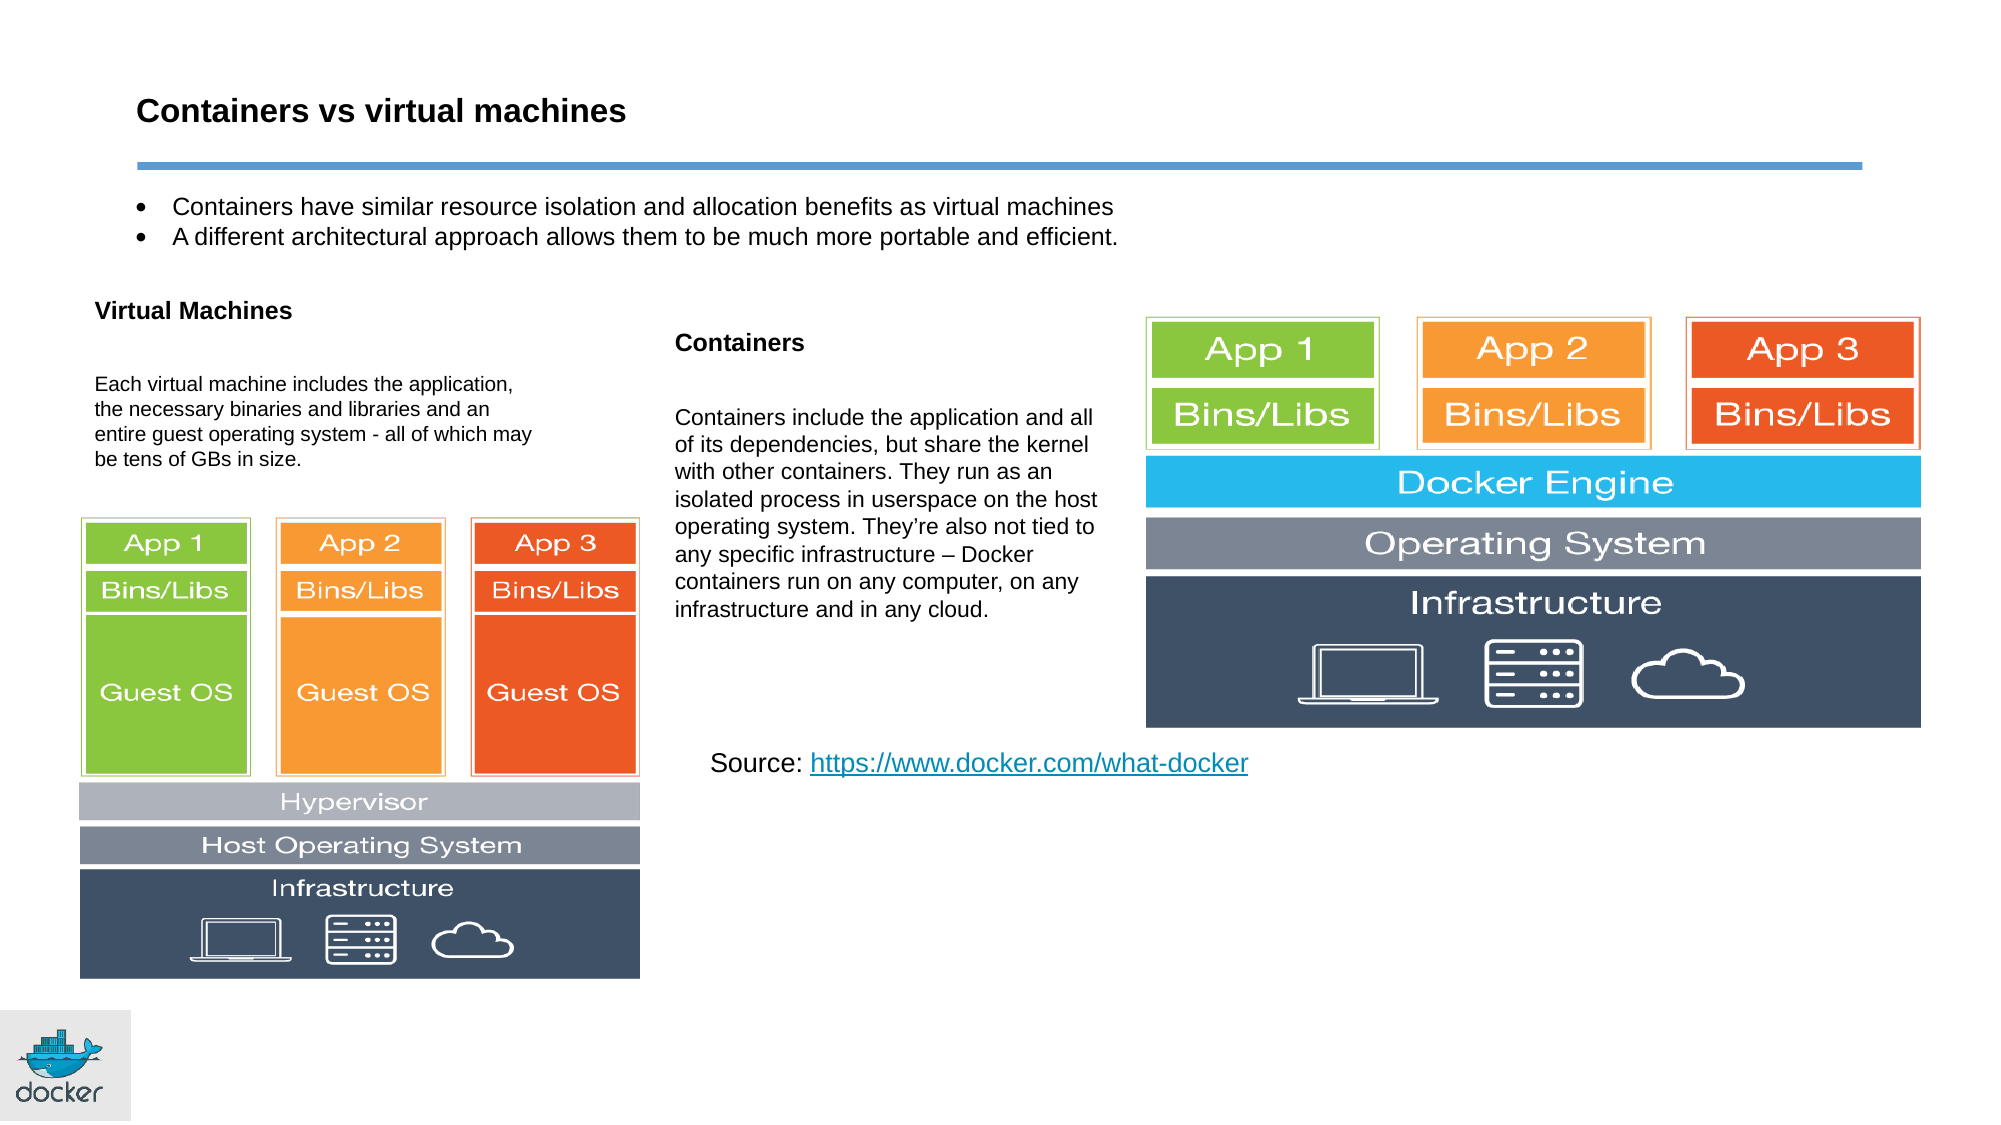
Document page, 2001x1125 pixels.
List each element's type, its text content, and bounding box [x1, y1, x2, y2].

text_box Containers Containers include the application and all of its dependencies, but share the kernel with other containers. They run as an isolated process in userspace on the host operating system. They’re also not tied to any specific infrastructure – Docker containers run on any computer, on any infrastructure and in any cloud. [660, 319, 1121, 739]
picture [1145, 316, 1921, 728]
picture [79, 517, 640, 979]
text_box Source: https://www.docker.com/what-docker [695, 738, 1453, 786]
text_box Virtual Machines Each virtual machine includes the application, the necessary binaries and libraries and an entire guest operating system - all of which may be tens of GBs in size. [79, 287, 560, 503]
text_box Containers vs virtual machines Containers have similar resource isolation and allocation benefits as virtual machines A different architectural approach allows them to be much more portable and efficient. [48, 82, 1869, 635]
picture [0, 1010, 131, 1121]
